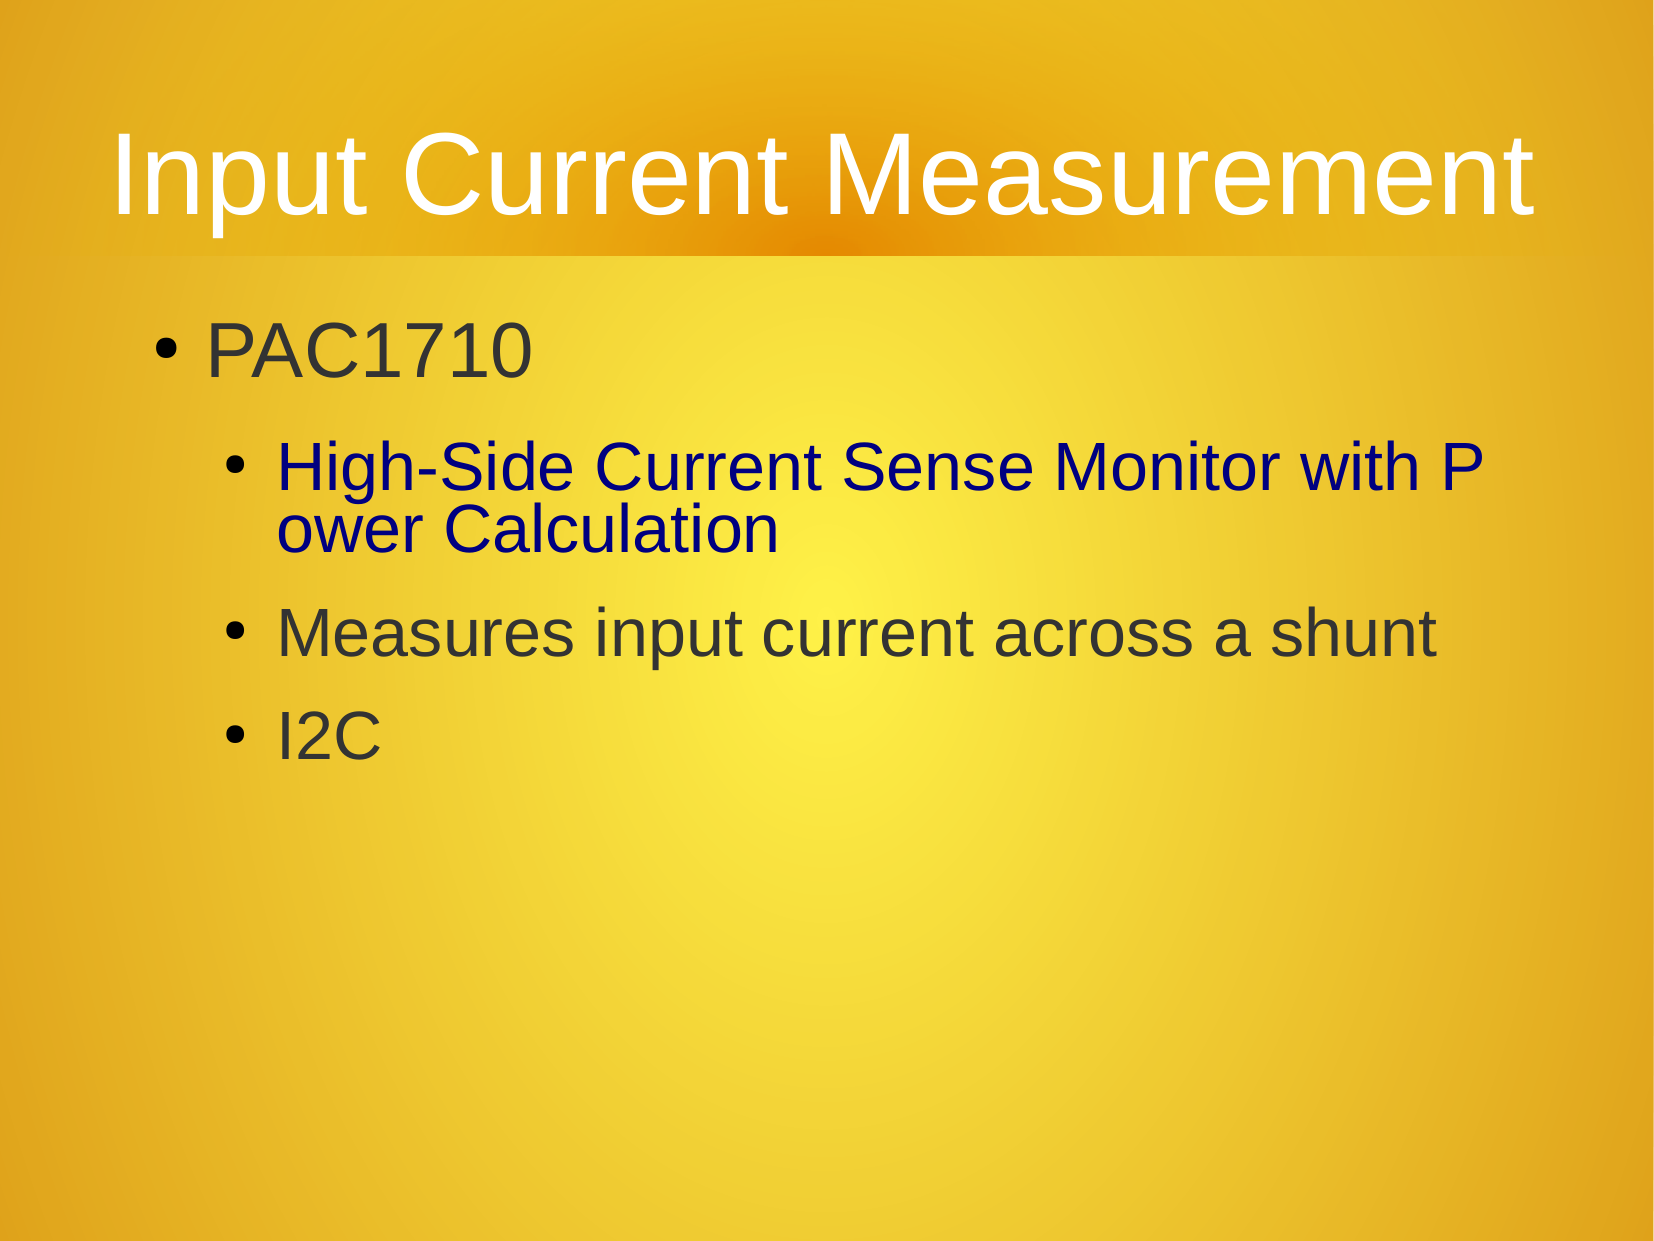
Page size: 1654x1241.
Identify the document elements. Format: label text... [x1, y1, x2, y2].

list PAC1710 High-Side Current Sense Monitor with Power Calculation Measures input current across a shunt I2C [134, 306, 1519, 1036]
title Input Current Measurement [78, 70, 1567, 278]
